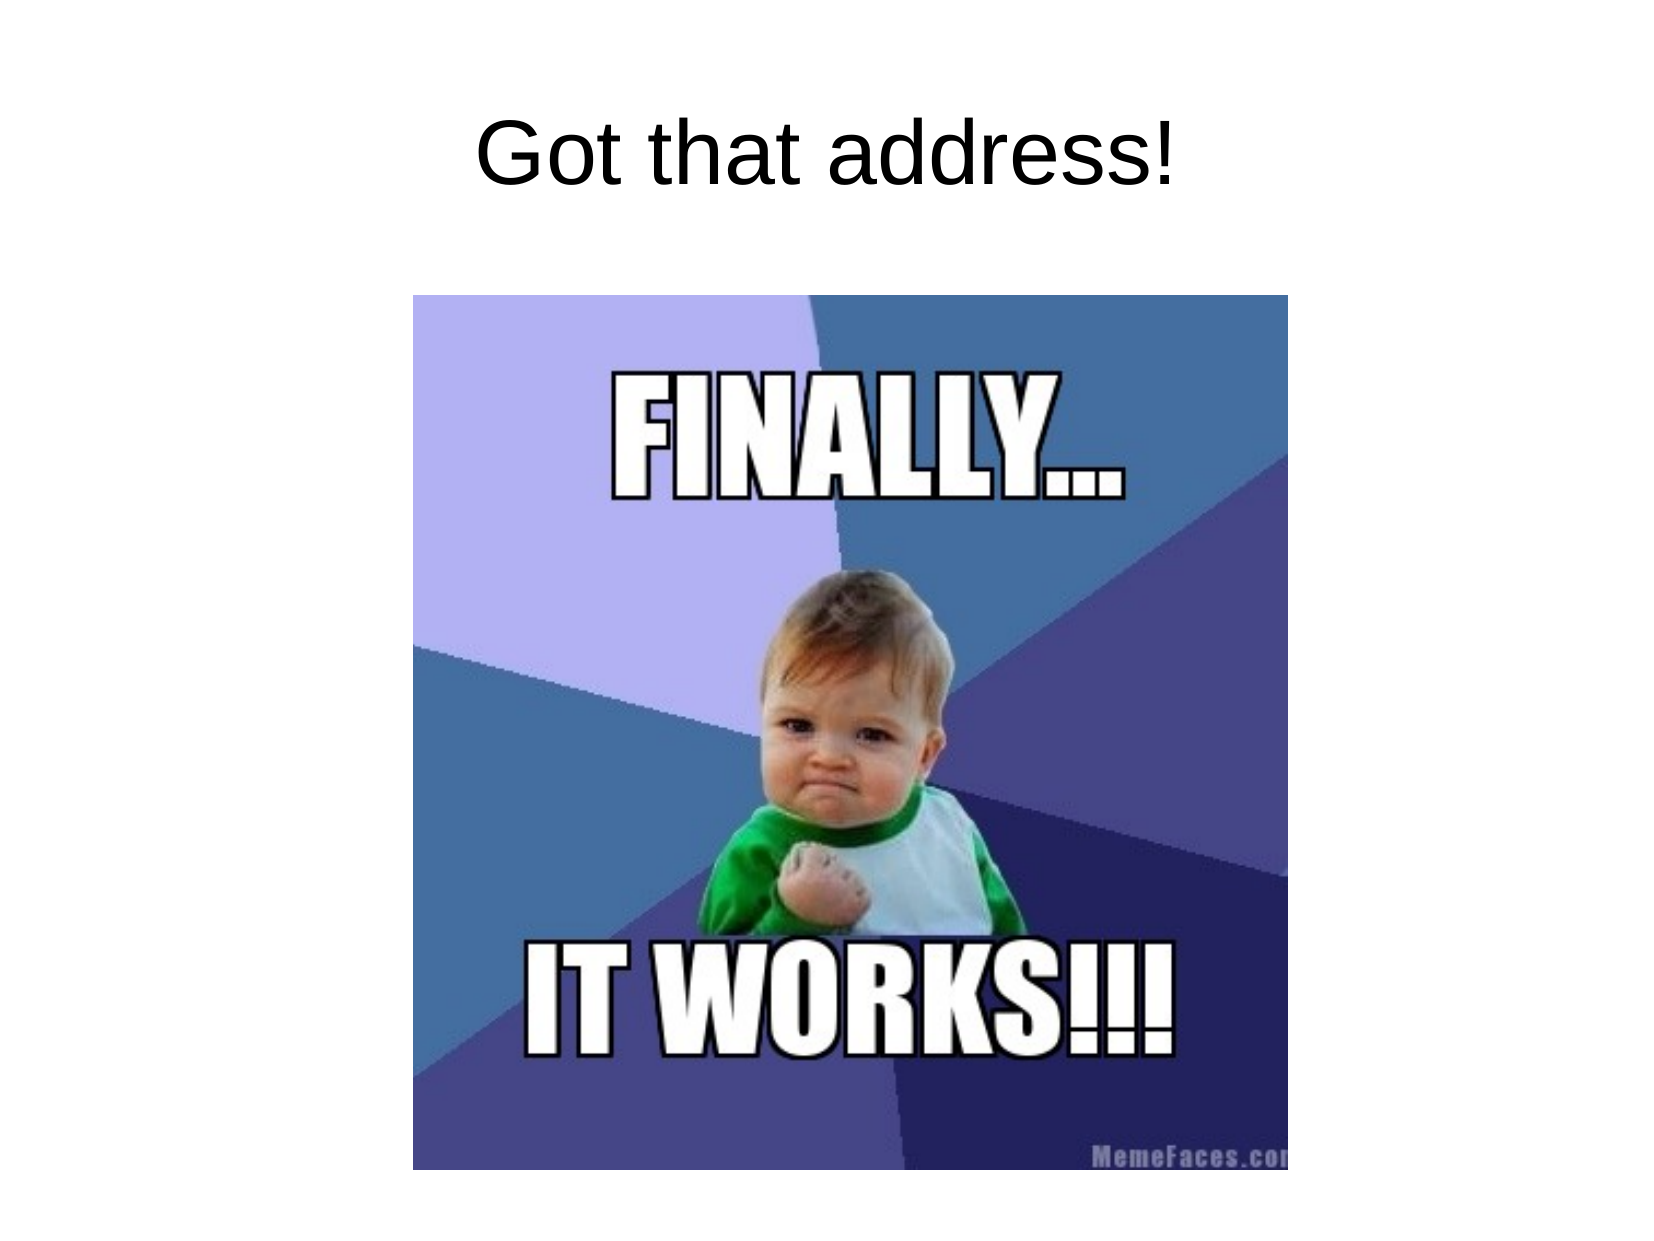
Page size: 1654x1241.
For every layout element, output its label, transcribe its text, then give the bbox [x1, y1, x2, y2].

title Got that address! [82, 49, 1571, 257]
picture [413, 295, 1288, 1170]
